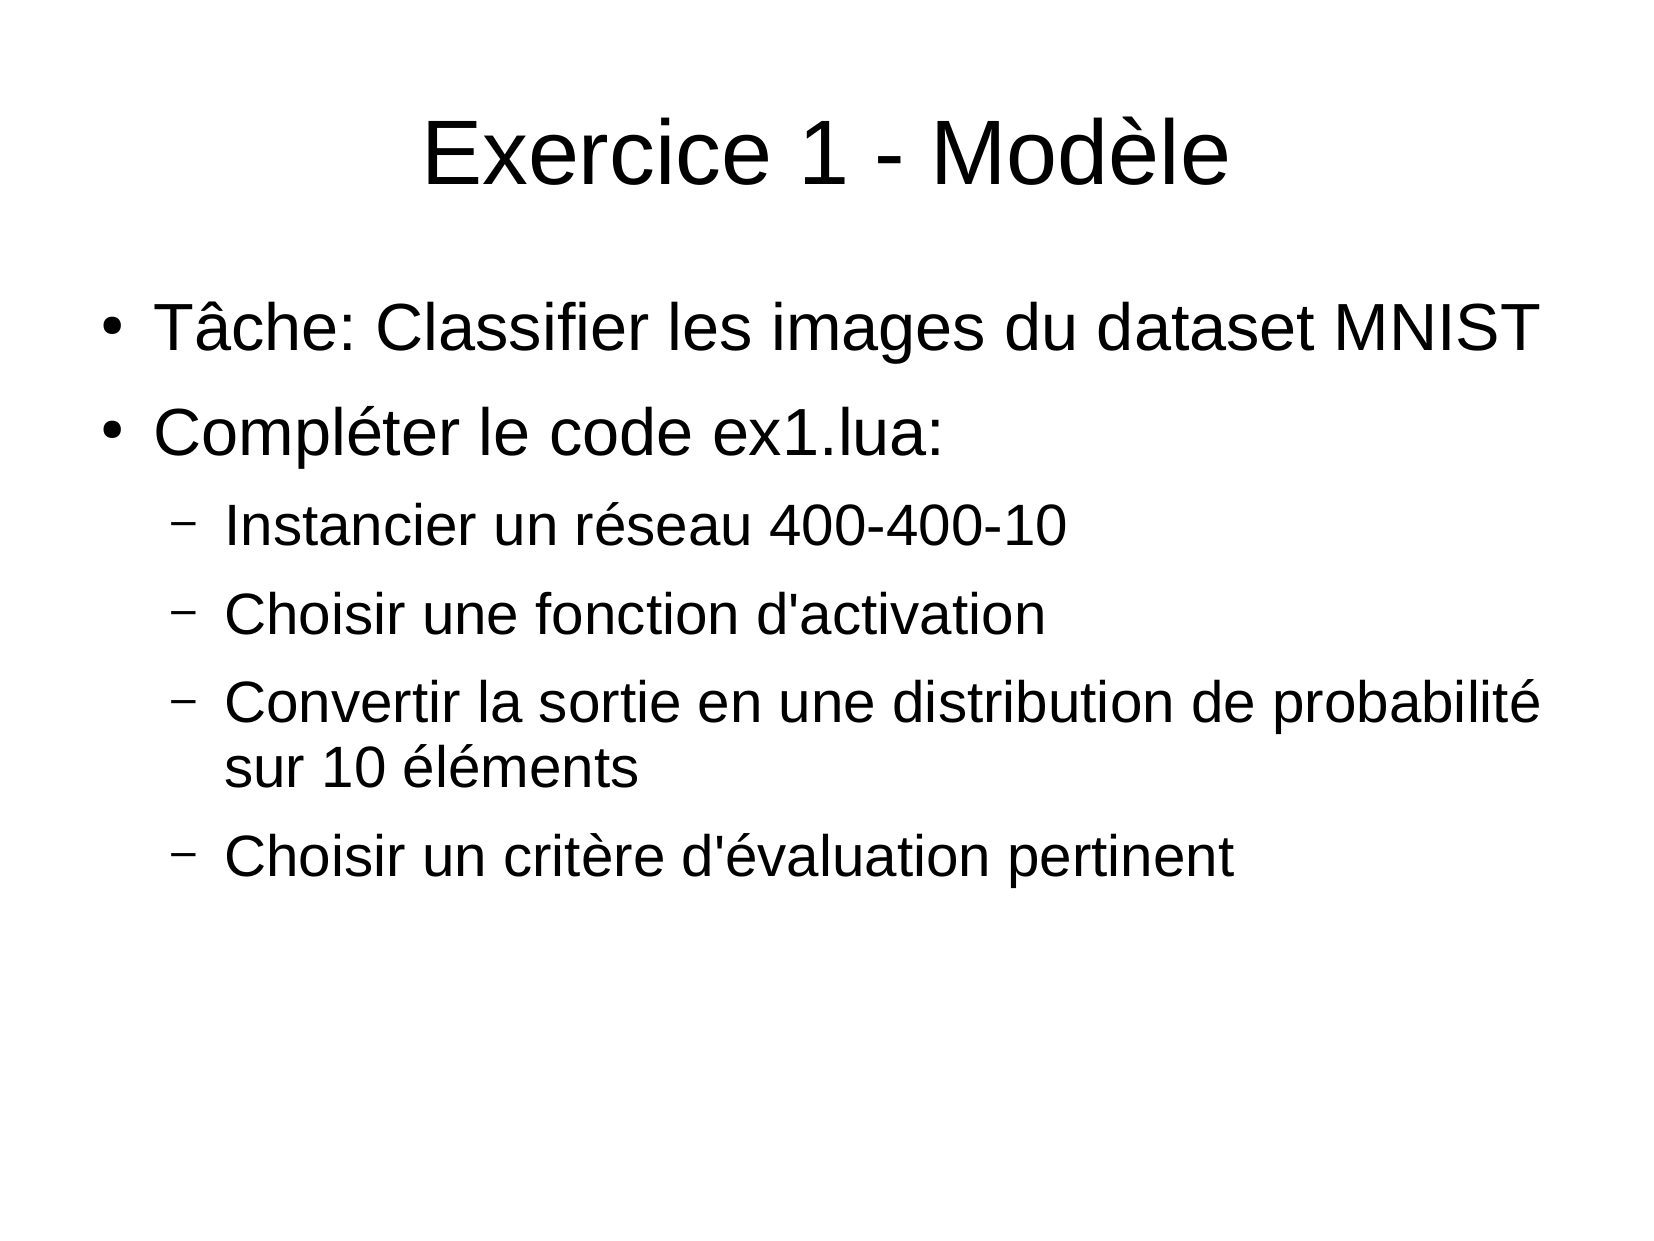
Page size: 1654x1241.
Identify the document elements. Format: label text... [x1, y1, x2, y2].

list Tâche: Classifier les images du dataset MNIST Compléter le code ex1.lua: Instancier un réseau 400-400-10 Choisir une fonction d'activation Convertir la sortie en une distribution de probabilité sur 10 éléments Choisir un critère d'évaluation pertinent [82, 290, 1571, 1010]
title Exercice 1 - Modèle [82, 49, 1571, 257]
